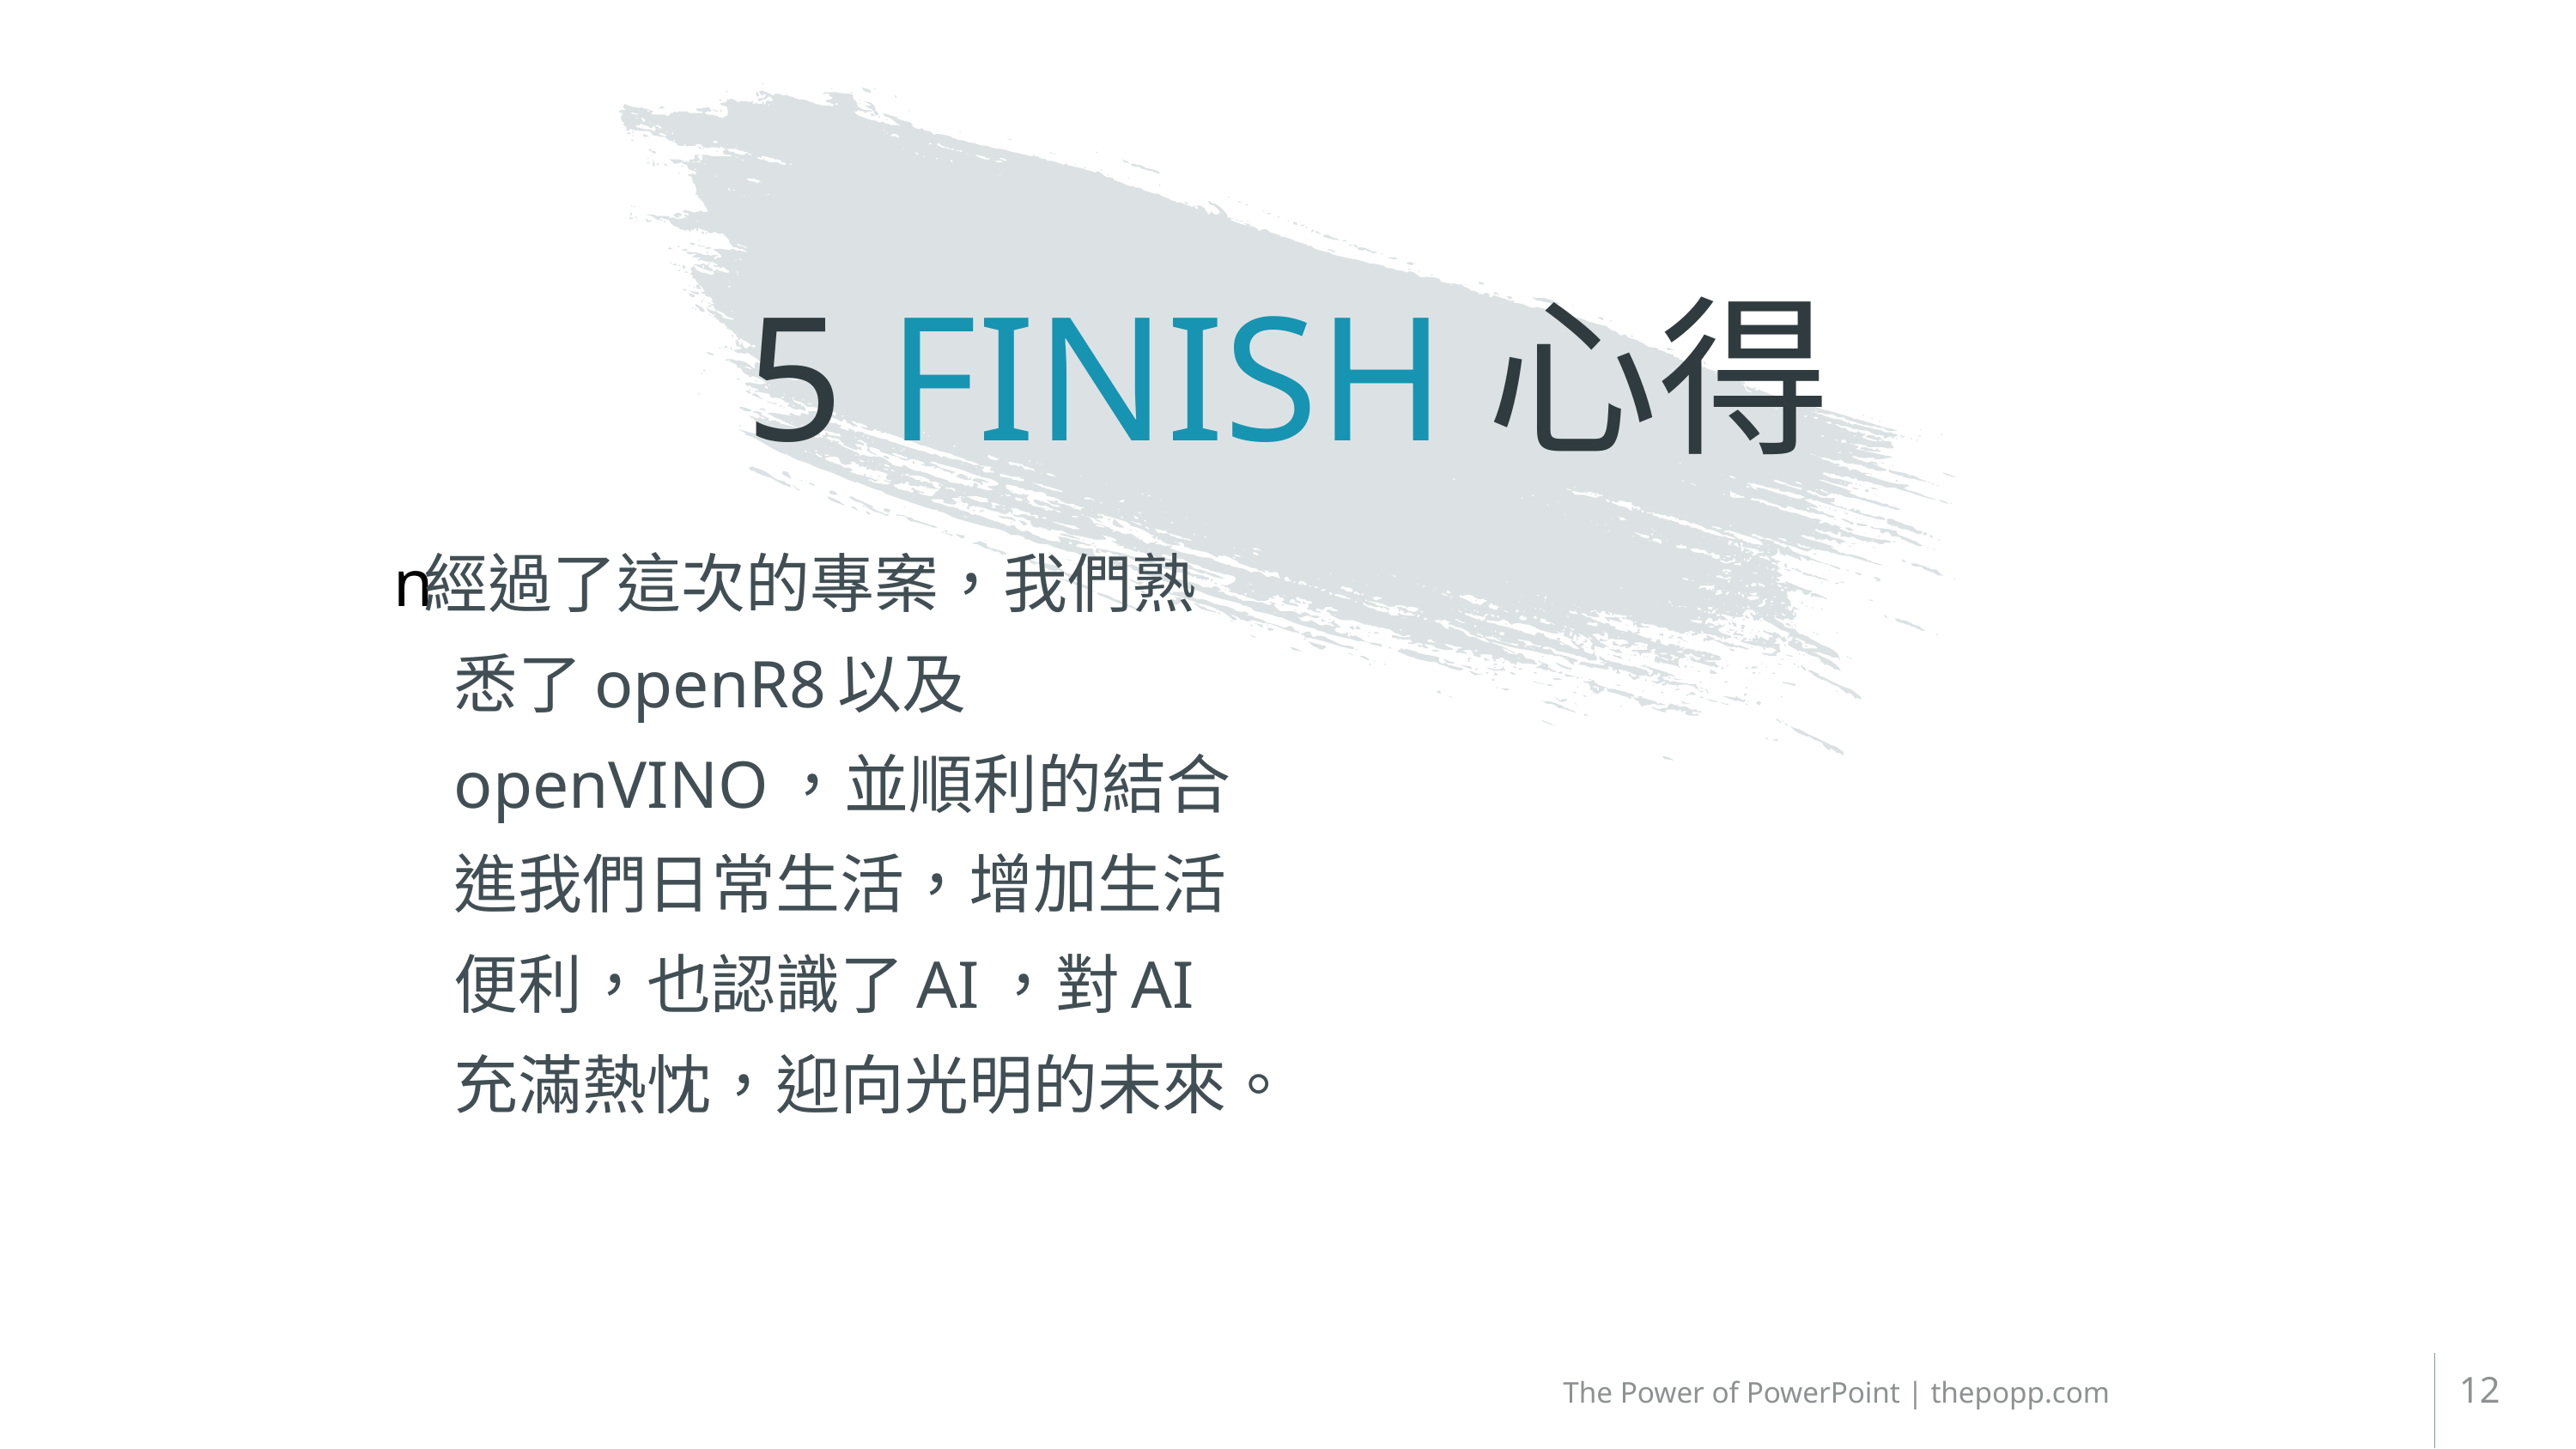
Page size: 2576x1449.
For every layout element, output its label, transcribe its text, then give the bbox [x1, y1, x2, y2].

text_box 12 [2434, 1353, 2525, 1430]
text_box The Power of PowerPoint | thepopp.com [1550, 1353, 2420, 1430]
title 5 FINISH心得 [380, 251, 2196, 482]
list 經過了這次的專案，我們熟悉了openR8以及openVINO，並順利的結合進我們日常生活，增加生活便利，也認識了AI，對AI充滿熱忱，迎向光明的未來。 [380, 510, 2196, 1131]
